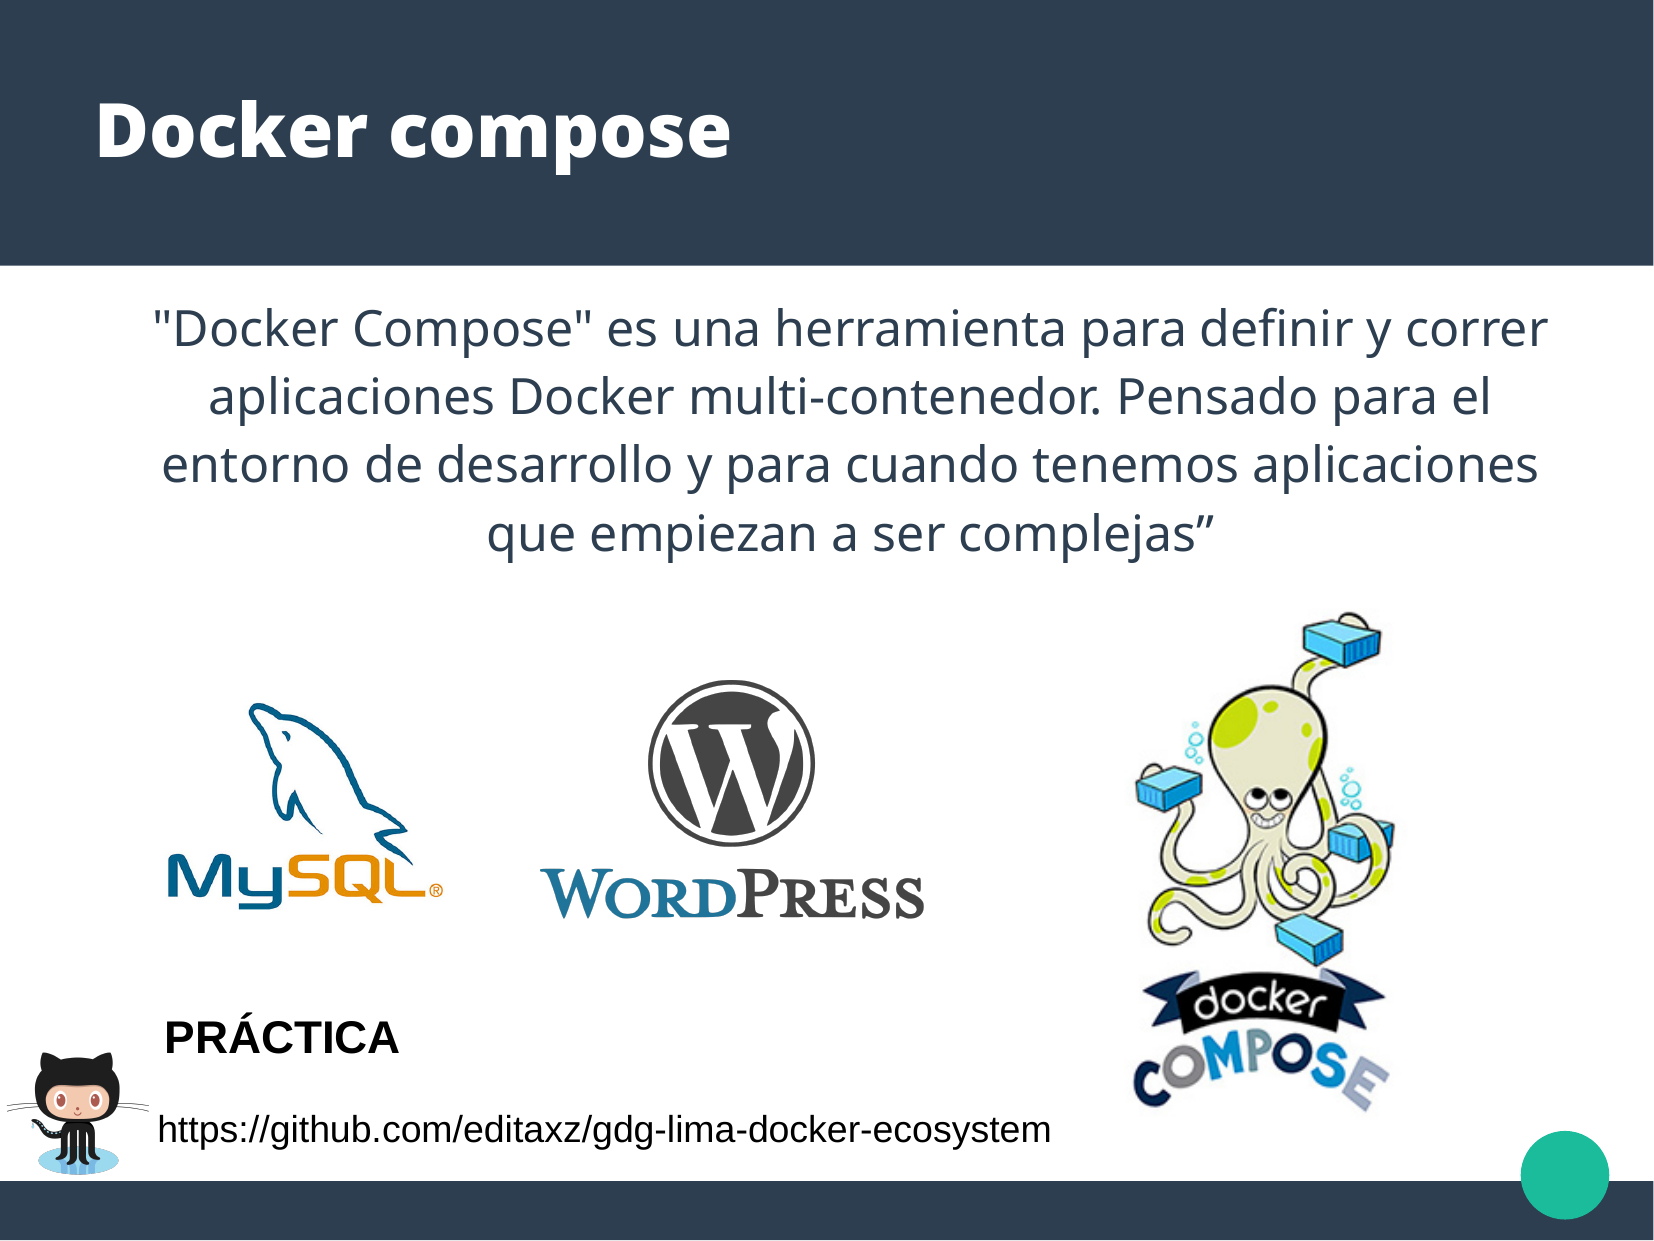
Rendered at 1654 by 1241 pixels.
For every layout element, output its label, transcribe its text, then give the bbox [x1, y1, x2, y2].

text_box https://github.com/editaxz/gdg-lima-docker-ecosystem [142, 1101, 1202, 1201]
subtitle "Docker Compose" es una herramienta para definir y correr aplicaciones Docker multi-contenedor. Pensado para el entorno de desarrollo y para cuando tenemos aplicaciones que empiezan a ser complejas” [120, 161, 1582, 698]
picture [2, 1050, 154, 1177]
picture [945, 564, 1545, 1120]
title Docker compose [59, 49, 1595, 207]
picture [165, 700, 445, 914]
text_box PRÁCTICA [150, 1005, 430, 1123]
picture [540, 680, 924, 919]
